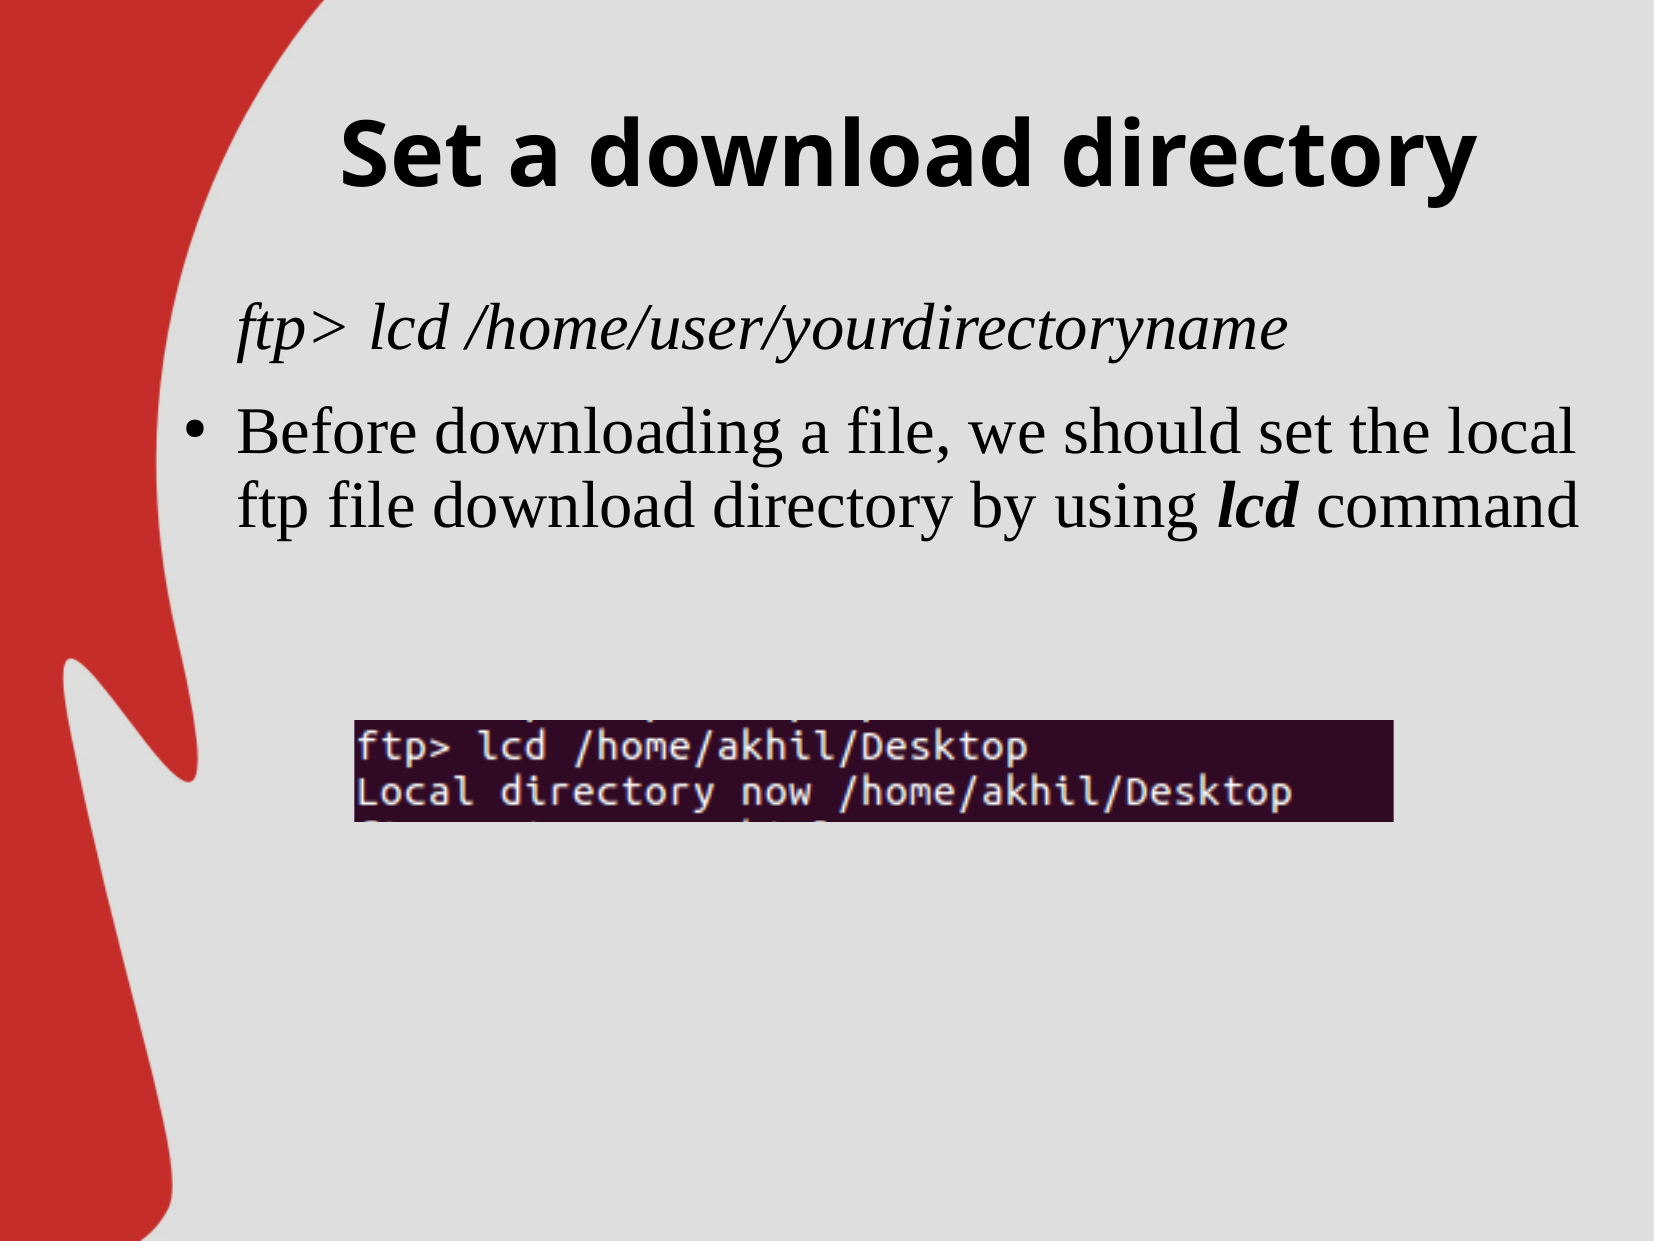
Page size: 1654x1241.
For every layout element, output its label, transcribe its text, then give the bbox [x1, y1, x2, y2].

list ftp> lcd /home/user/yourdirectoryname Before downloading a file, we should set the local ftp file download directory by using lcd command [165, 290, 1654, 1010]
title Set a download directory [165, 47, 1654, 255]
picture [354, 720, 1394, 822]
picture [0, 0, 1654, 1241]
